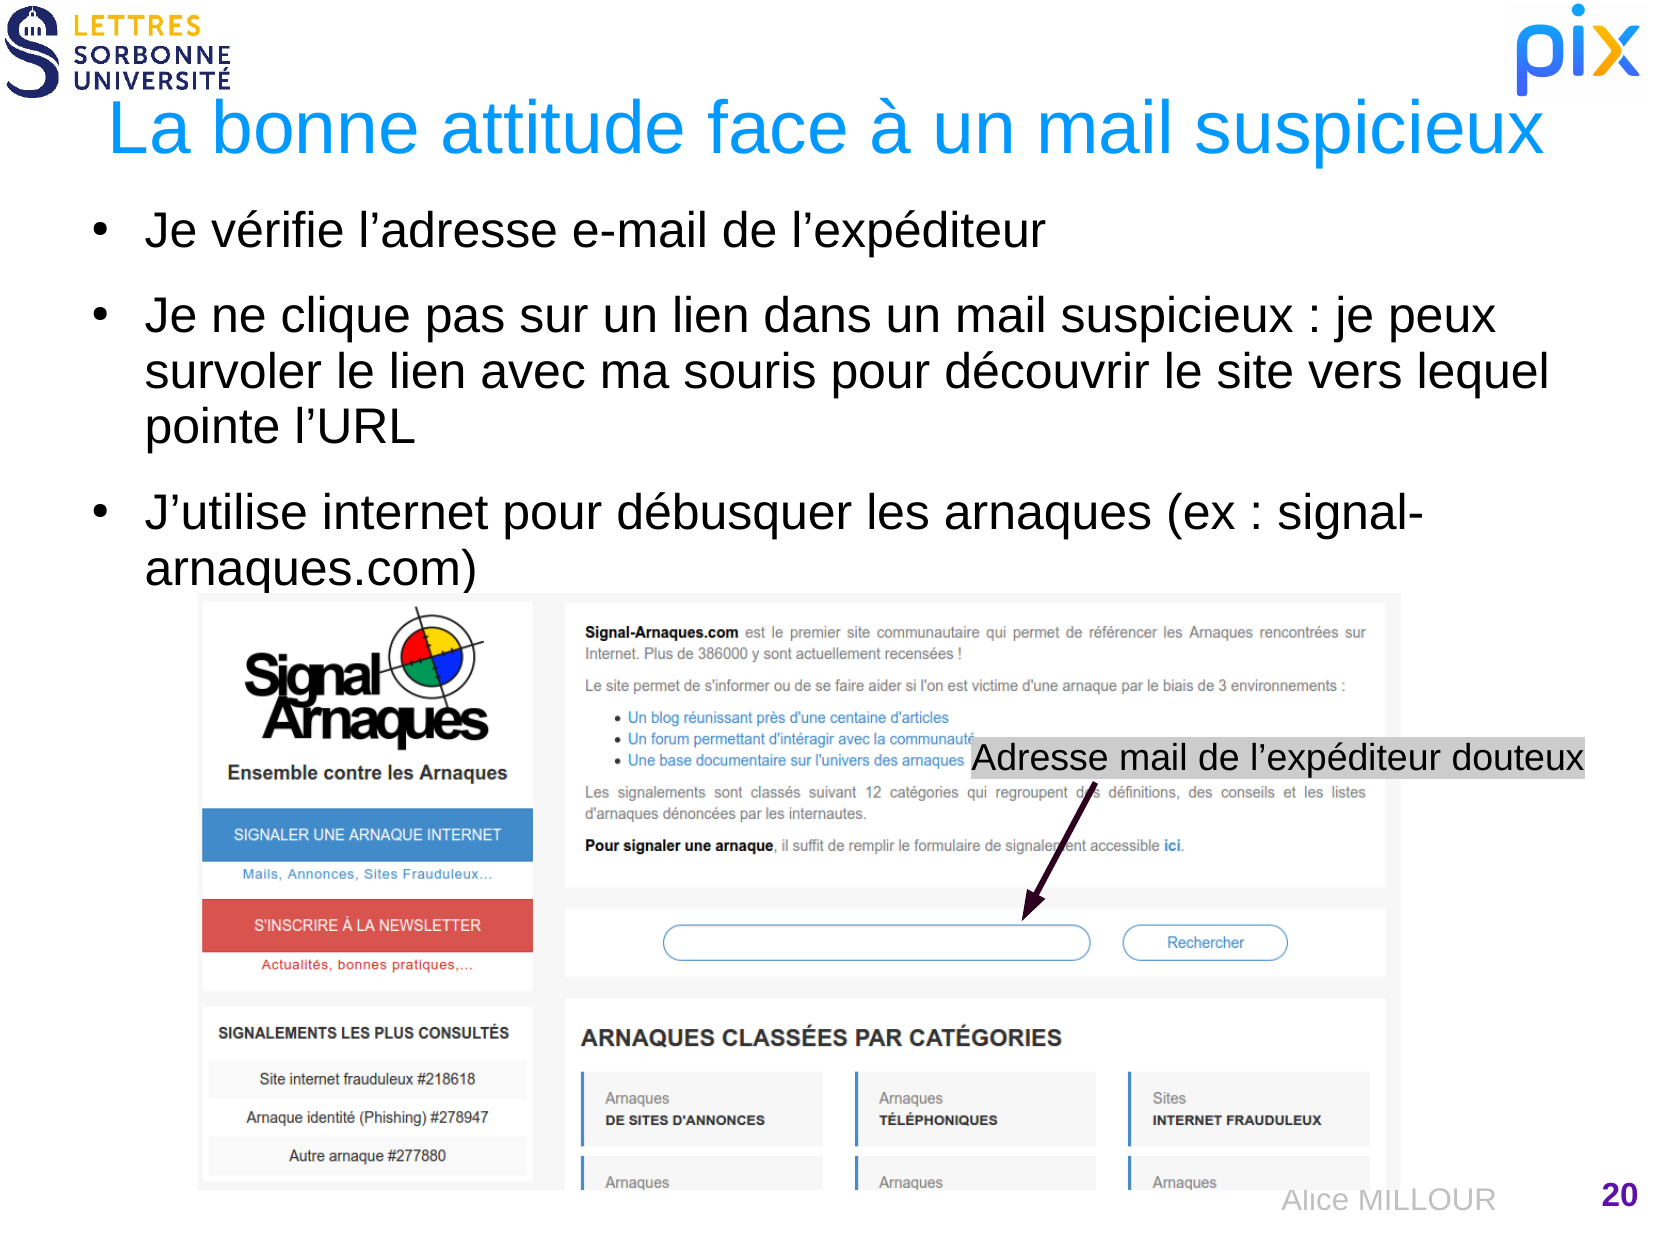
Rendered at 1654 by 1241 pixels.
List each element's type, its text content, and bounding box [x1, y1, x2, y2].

picture [5, 6, 230, 98]
picture [1505, 2, 1648, 98]
picture [197, 593, 1401, 1190]
text_box Adresse mail de l’expéditeur douteux [956, 729, 1600, 787]
list Je vérifie l’adresse e-mail de l’expéditeur Je ne clique pas sur un lien dans un mail suspicieux : je peux survoler le lien avec ma souris pour découvrir le site vers lequel pointe l’URL J’utilise internet pour débusquer les arnaques (ex : signal-arnaques.com) [73, 202, 1654, 922]
title La bonne attitude face à un mail suspicieux [82, 23, 1571, 202]
